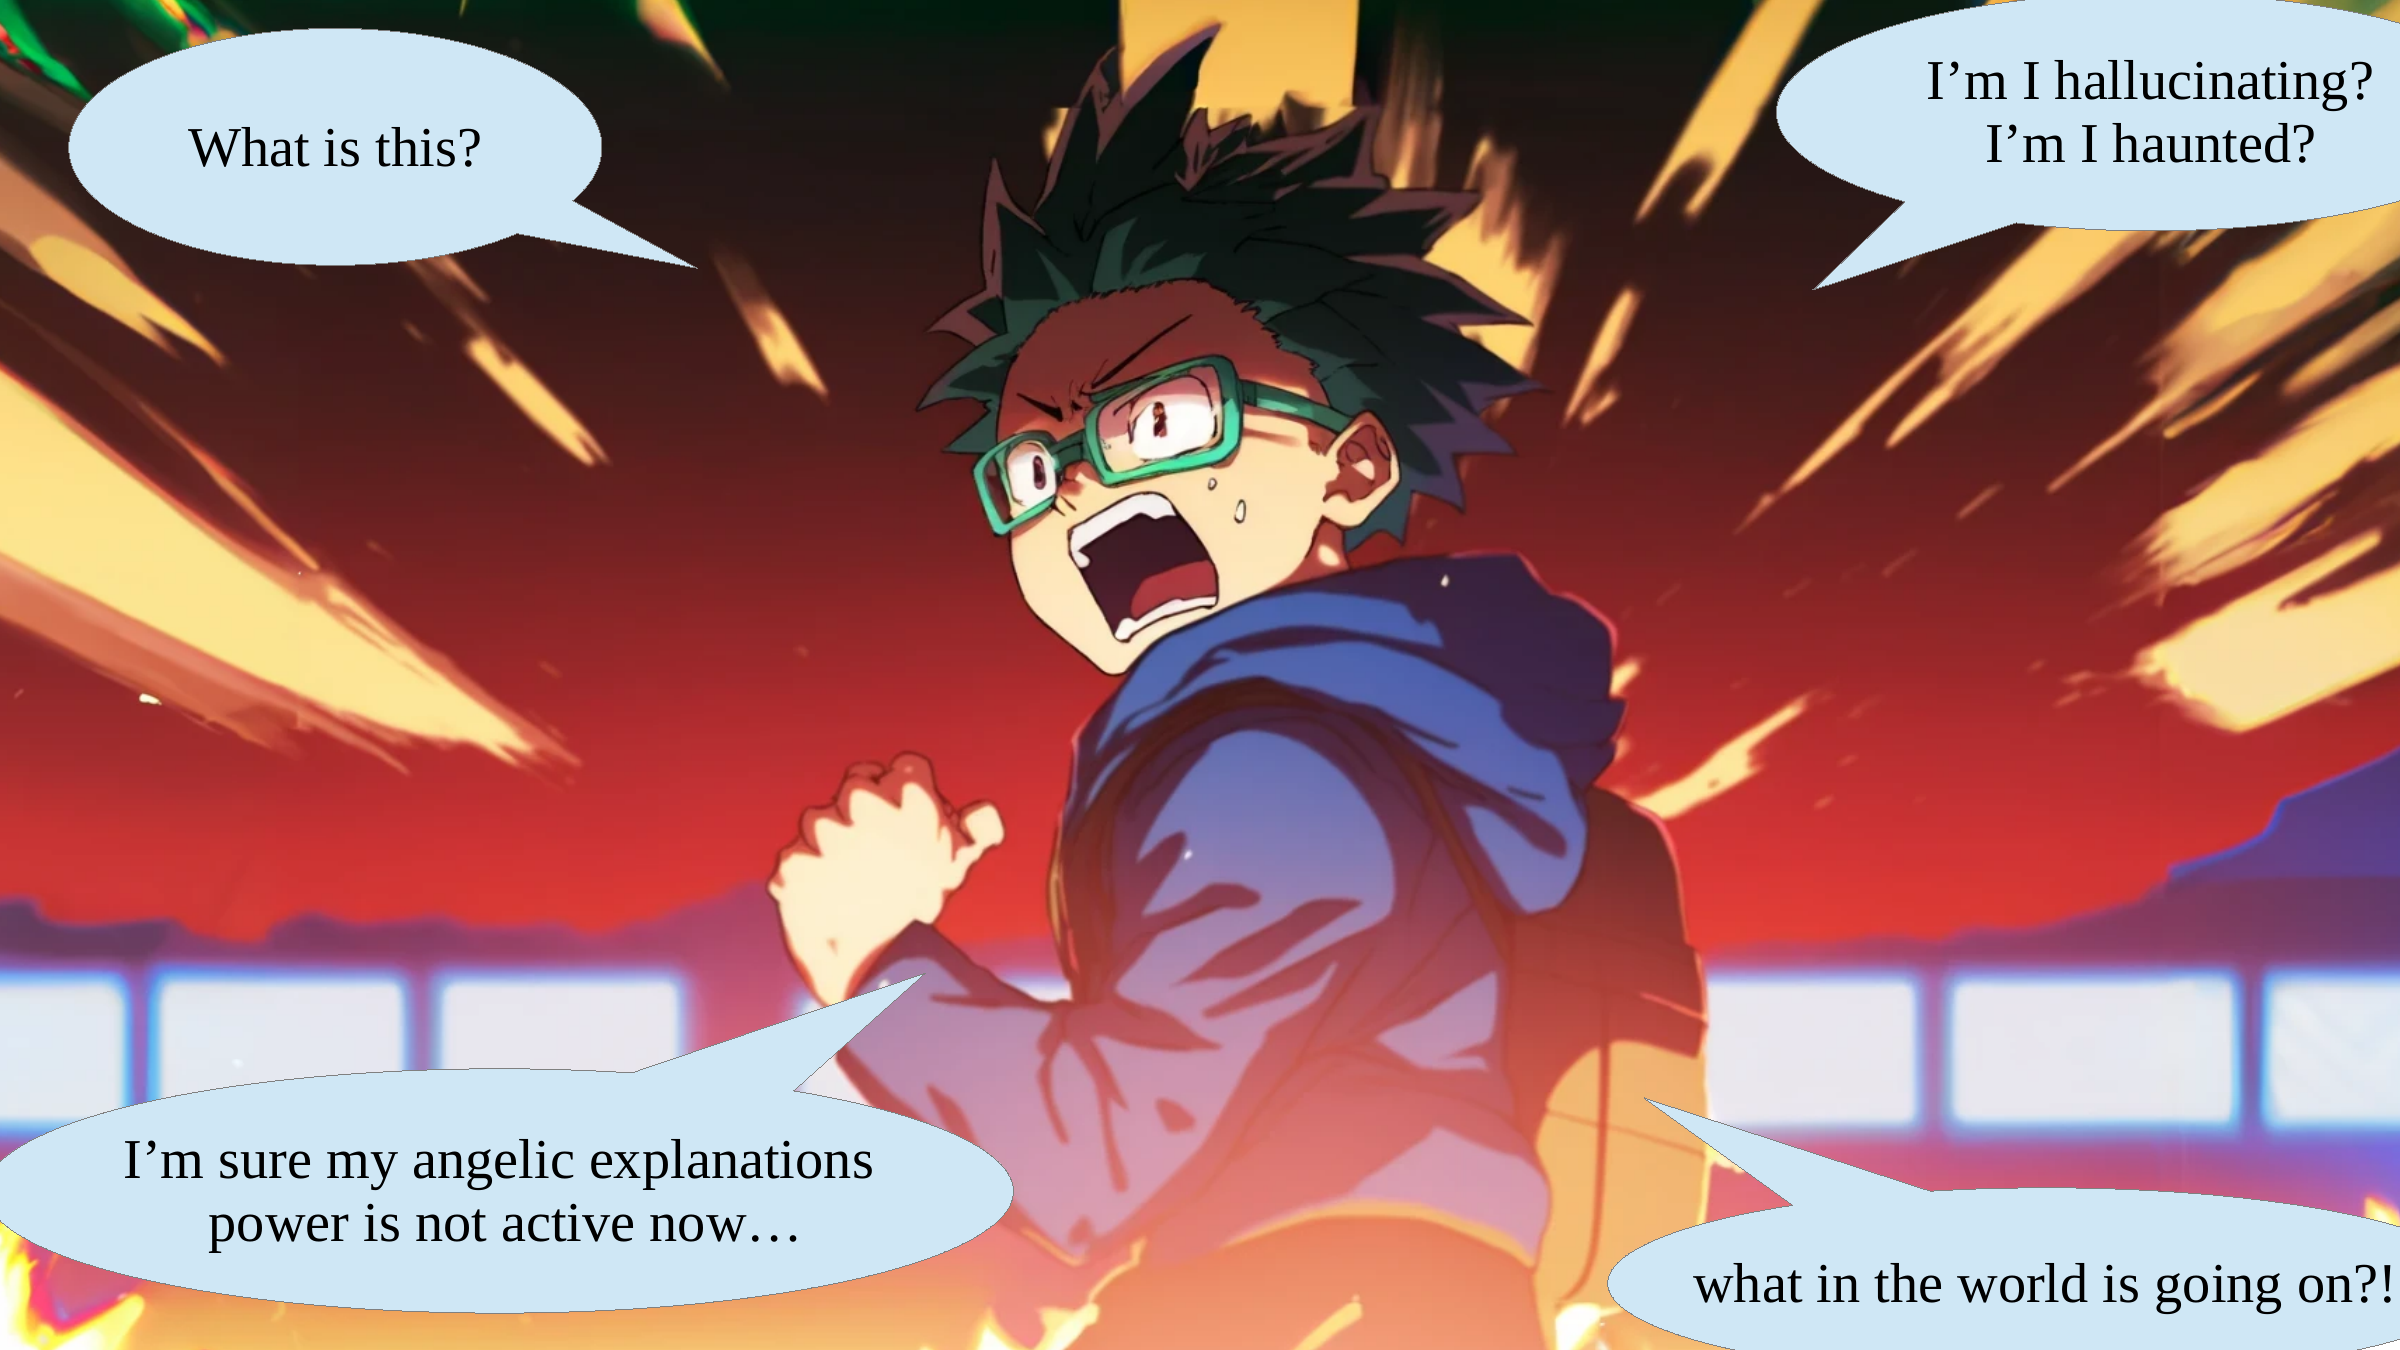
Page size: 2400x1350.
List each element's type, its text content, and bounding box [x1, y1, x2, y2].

text_box I’m I hallucinating? I’m I haunted? [1776, 0, 2400, 290]
text_box what in the world is going on?! [1607, 1097, 2400, 1350]
text_box I’m sure my angelic explanations power is not active now… [0, 973, 1014, 1314]
text_box What is this? [68, 28, 698, 269]
picture [2362, 1340, 2400, 1350]
picture [0, 0, 2400, 1350]
picture [2286, 0, 2400, 22]
